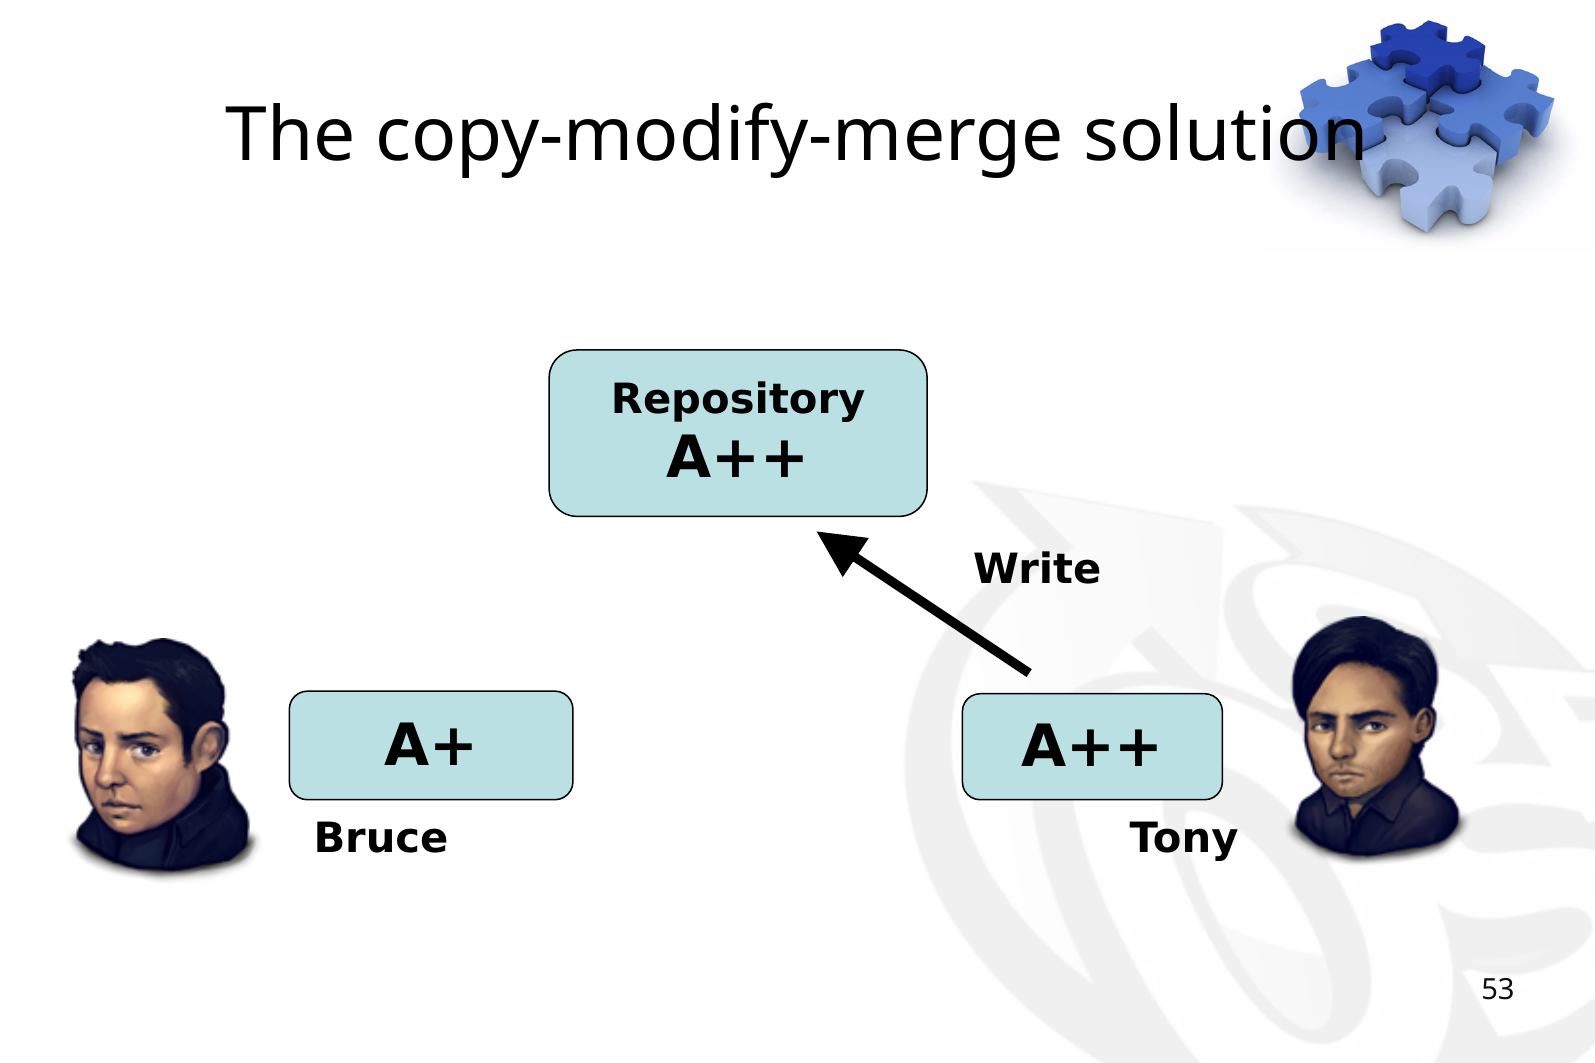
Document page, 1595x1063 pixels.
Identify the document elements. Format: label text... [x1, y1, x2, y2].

picture [1252, 616, 1504, 868]
text_box Write [859, 537, 1223, 602]
picture [40, 638, 289, 887]
text_box A+ [289, 691, 573, 800]
text_box A++ [962, 693, 1223, 800]
title The copy-modify-merge solution [79, 42, 1515, 220]
text_box Write [407, 537, 912, 602]
text_box Repository A++ [549, 349, 928, 517]
picture [1257, 0, 1595, 253]
text_box Bruce Tony [298, 805, 1255, 870]
